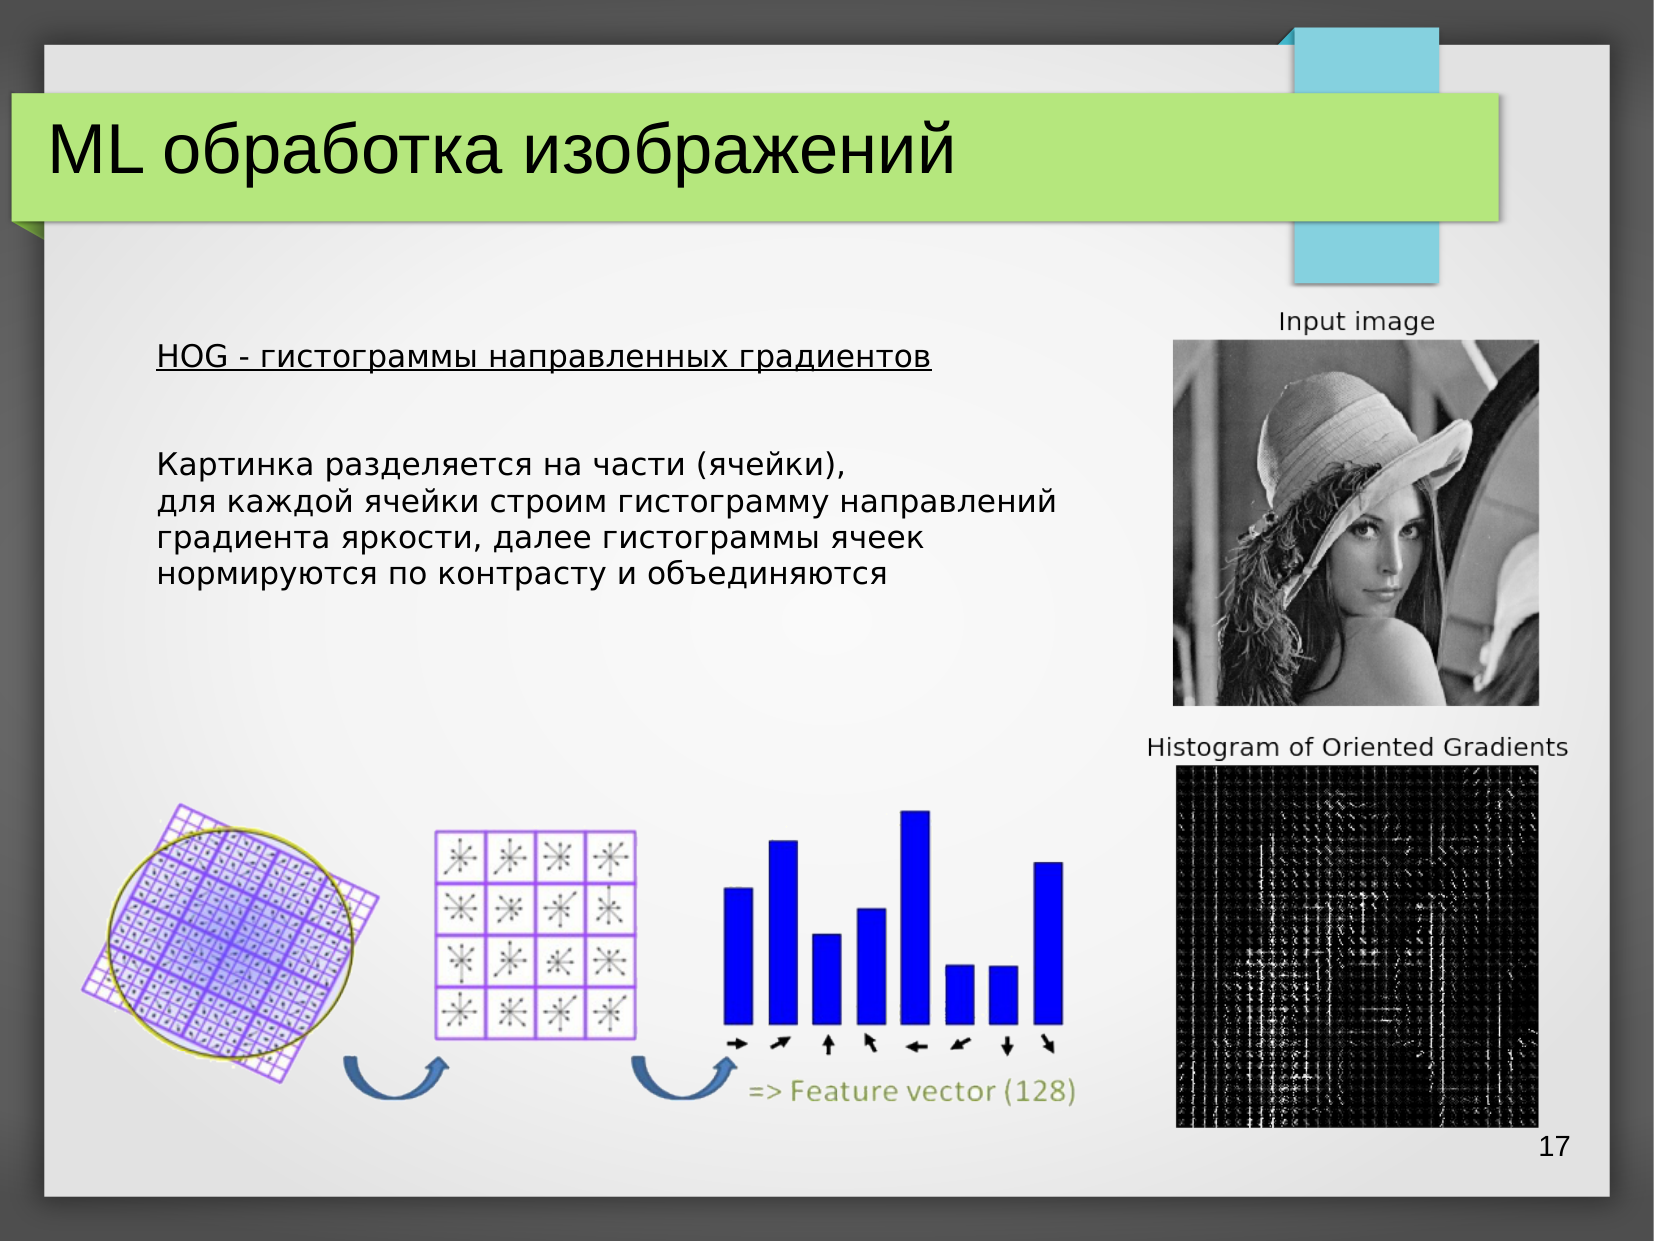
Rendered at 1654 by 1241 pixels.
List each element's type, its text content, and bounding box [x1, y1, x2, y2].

text_box HOG - гистограммы направленных градиентов Картинка разделяется на части (ячейки), для каждой ячейки строим гистограмму направлений градиента яркости, далее гистограммы ячеек нормируются по контрасту и объединяются [141, 330, 1075, 672]
title ML обработка изображений [47, 109, 1501, 189]
picture [0, 0, 1654, 1241]
